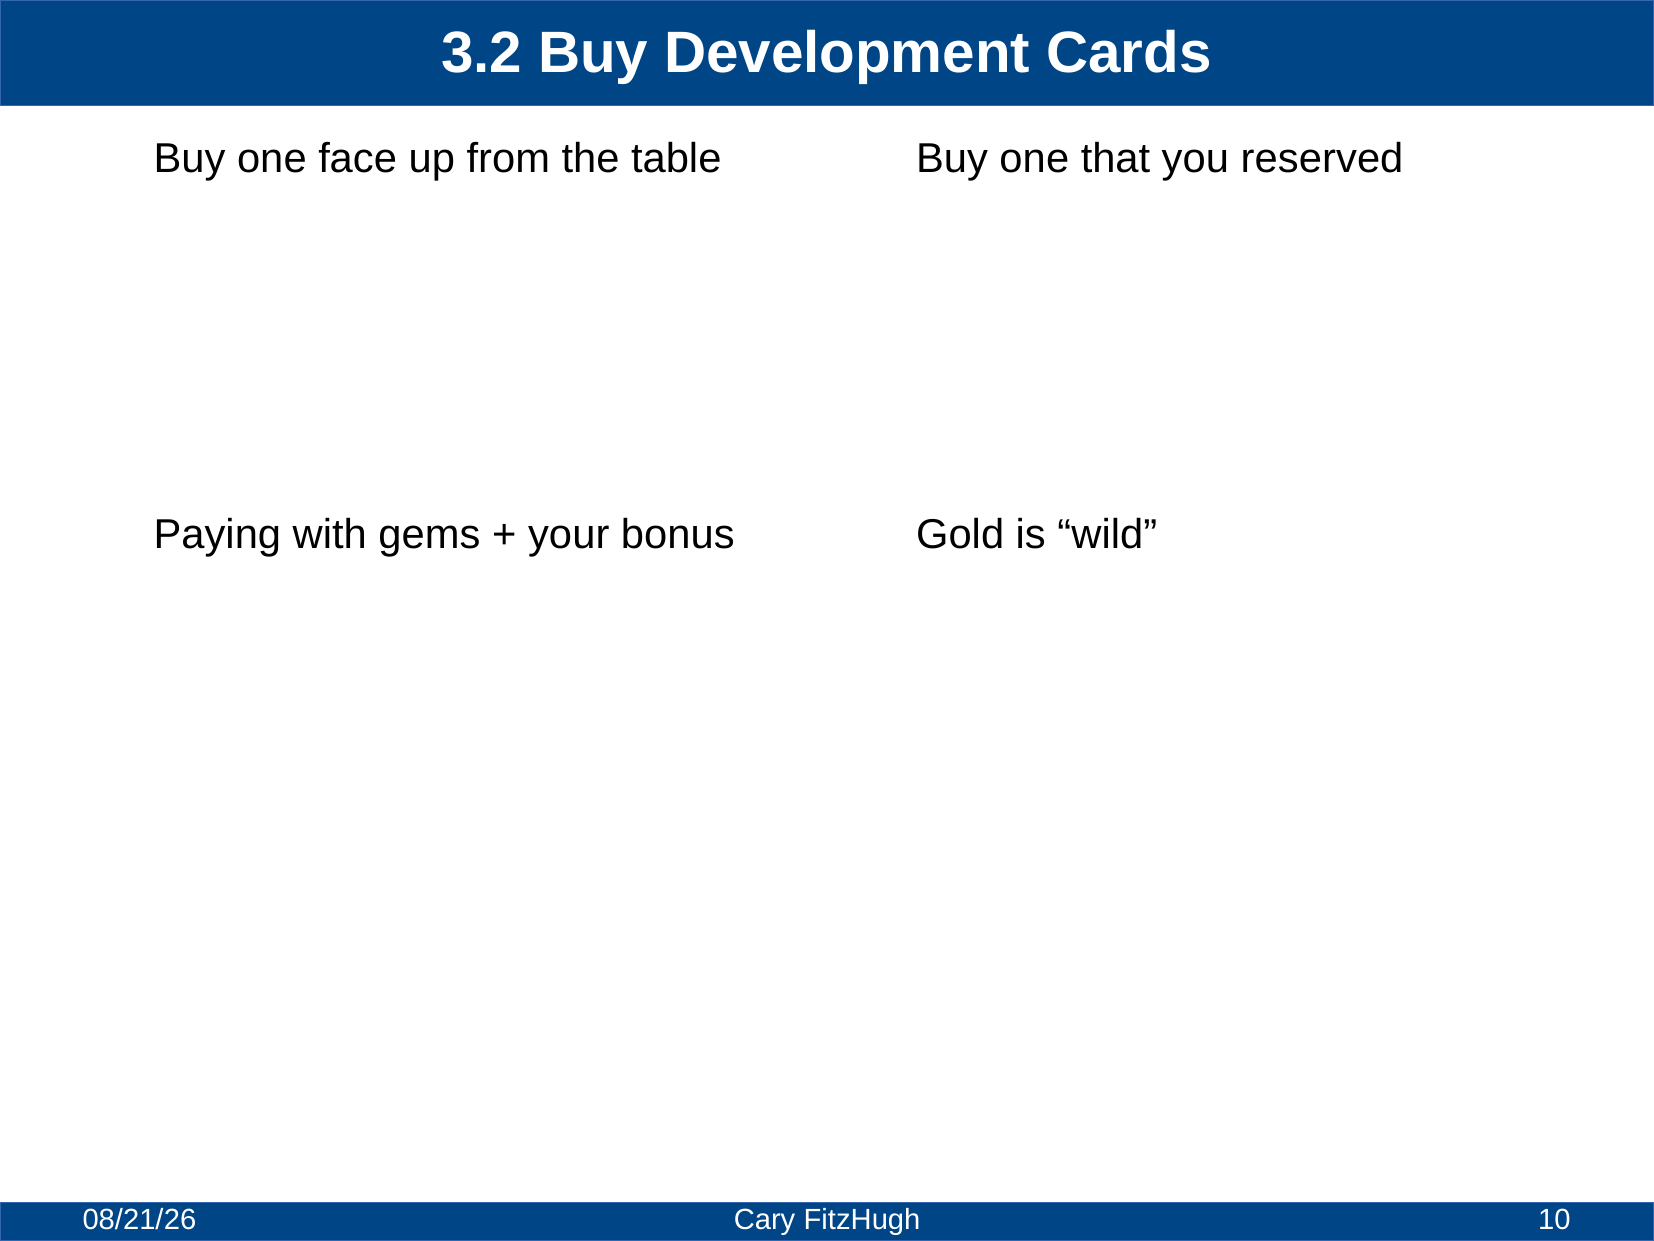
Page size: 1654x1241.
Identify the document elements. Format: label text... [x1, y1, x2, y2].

list Gold is “wild” [845, 510, 1572, 854]
title 3.2 Buy Development Cards [0, 0, 1654, 106]
list Buy one face up from the table [82, 135, 809, 479]
list Buy one that you reserved [845, 135, 1572, 479]
list Paying with gems + your bonus [82, 510, 809, 854]
